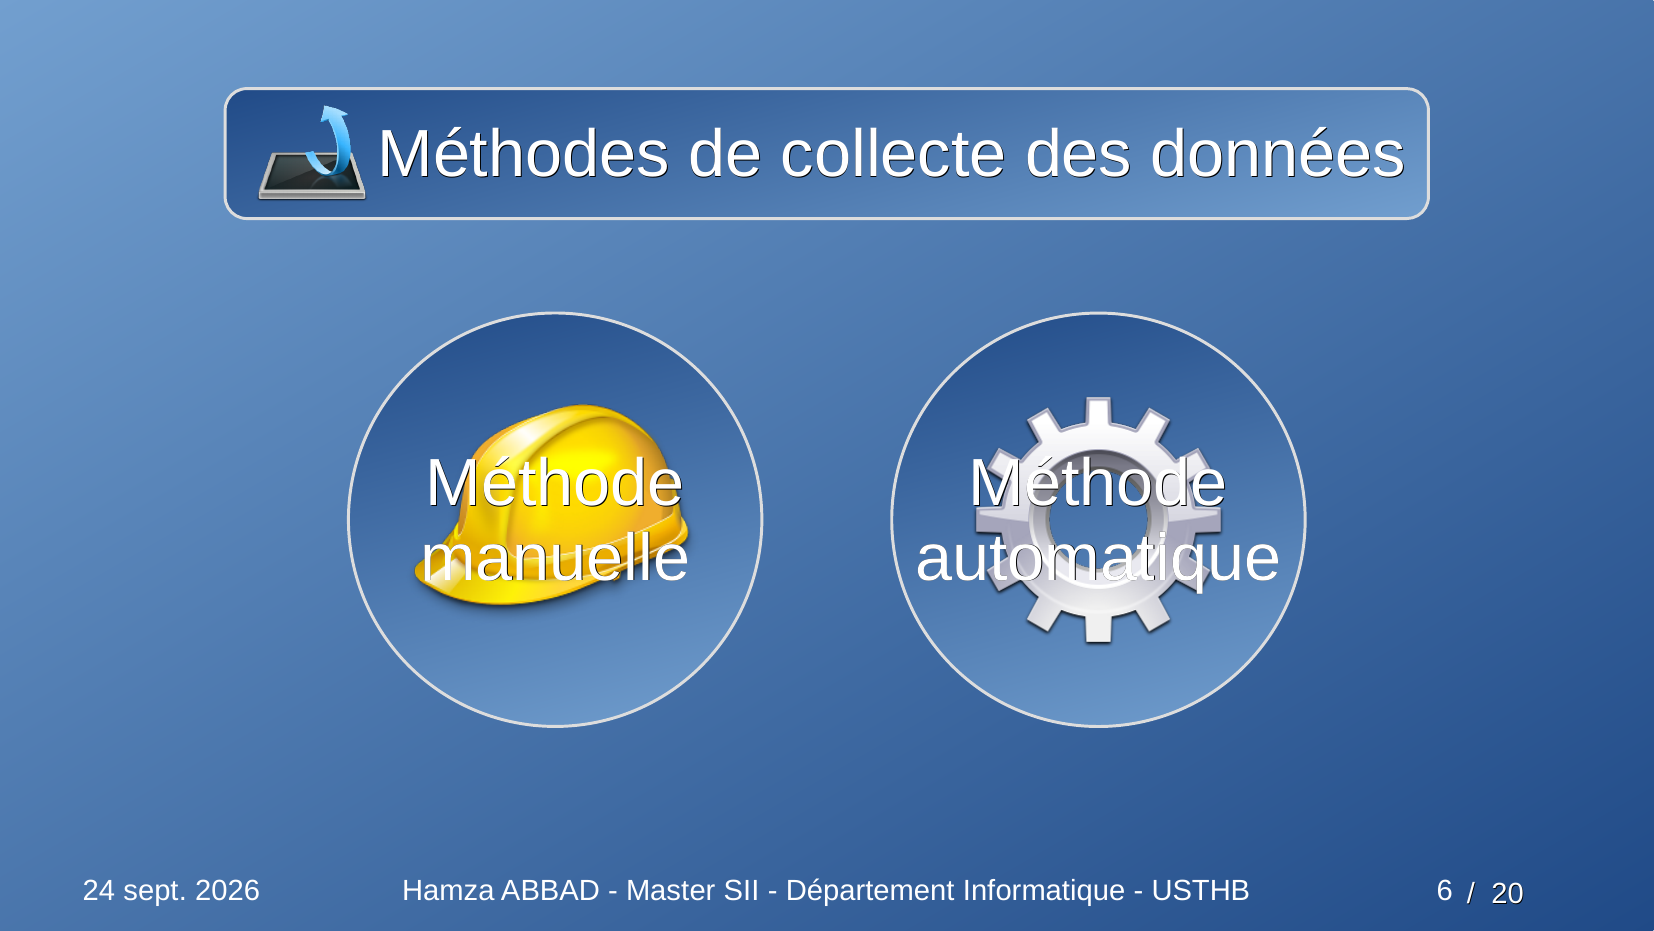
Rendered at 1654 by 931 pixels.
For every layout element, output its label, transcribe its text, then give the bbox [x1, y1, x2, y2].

picture [255, 100, 369, 213]
text_box Méthode manuelle [348, 312, 762, 727]
text_box Méthodes de collecte des données [225, 88, 1429, 219]
text_box Méthode automatique [891, 313, 1306, 727]
